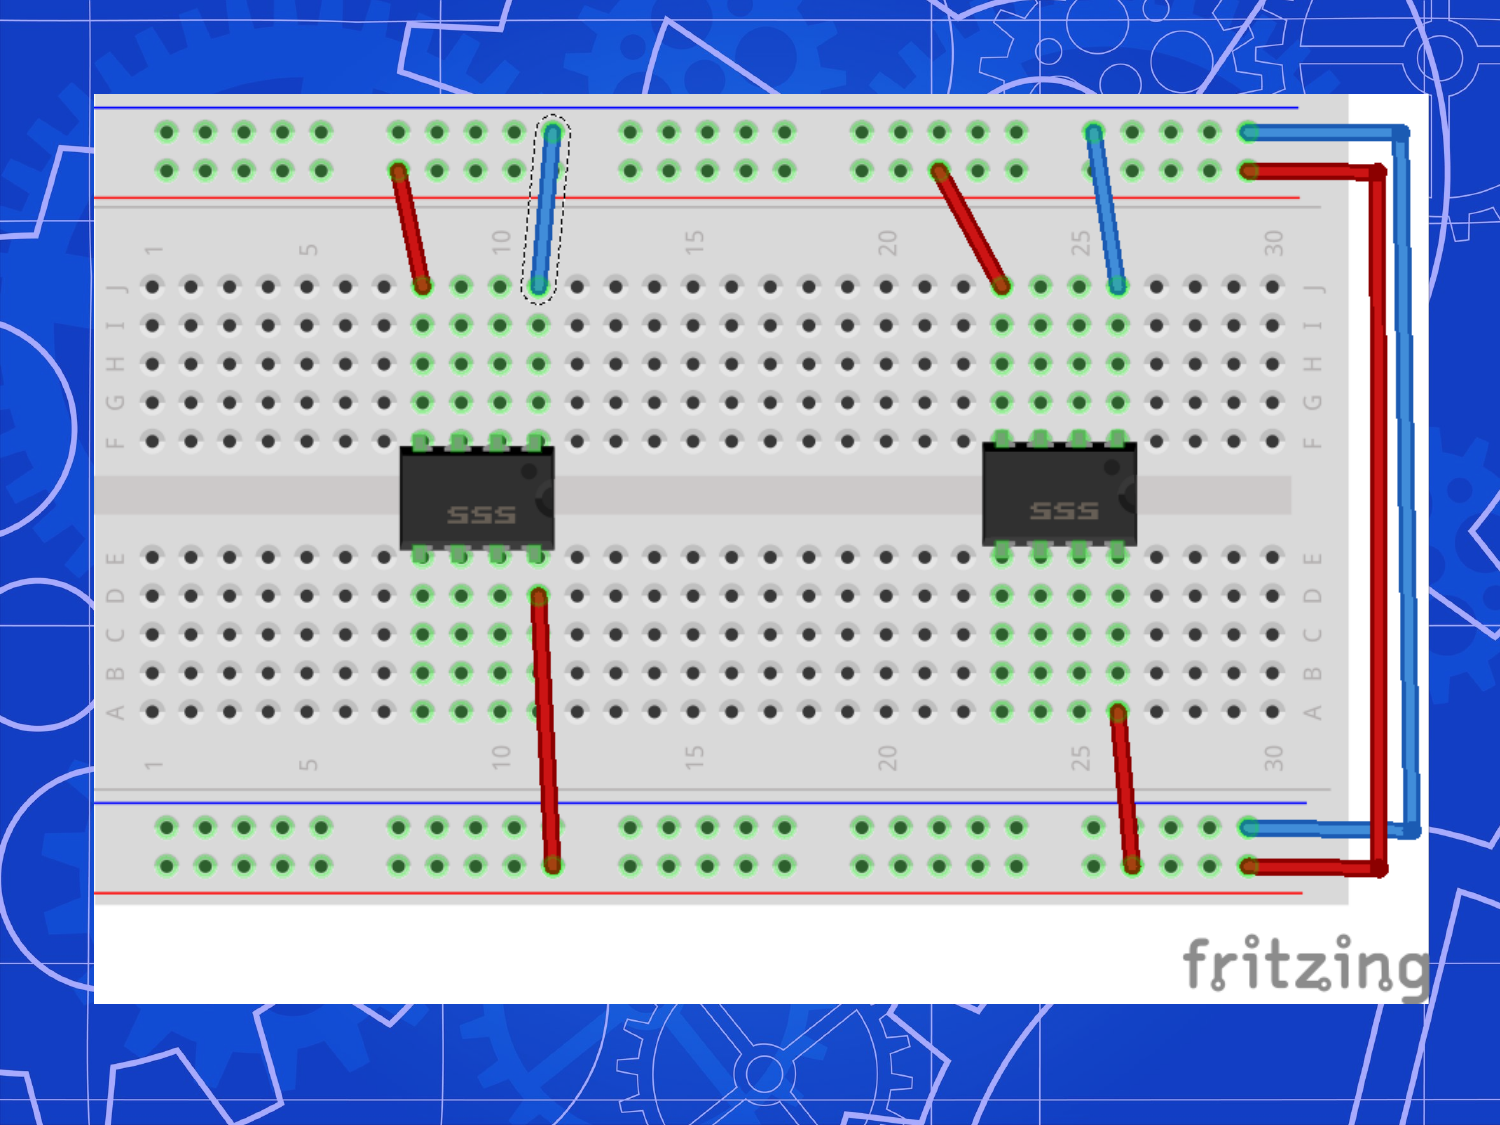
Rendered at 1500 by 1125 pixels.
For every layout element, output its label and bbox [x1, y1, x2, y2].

picture [94, 94, 1435, 1004]
